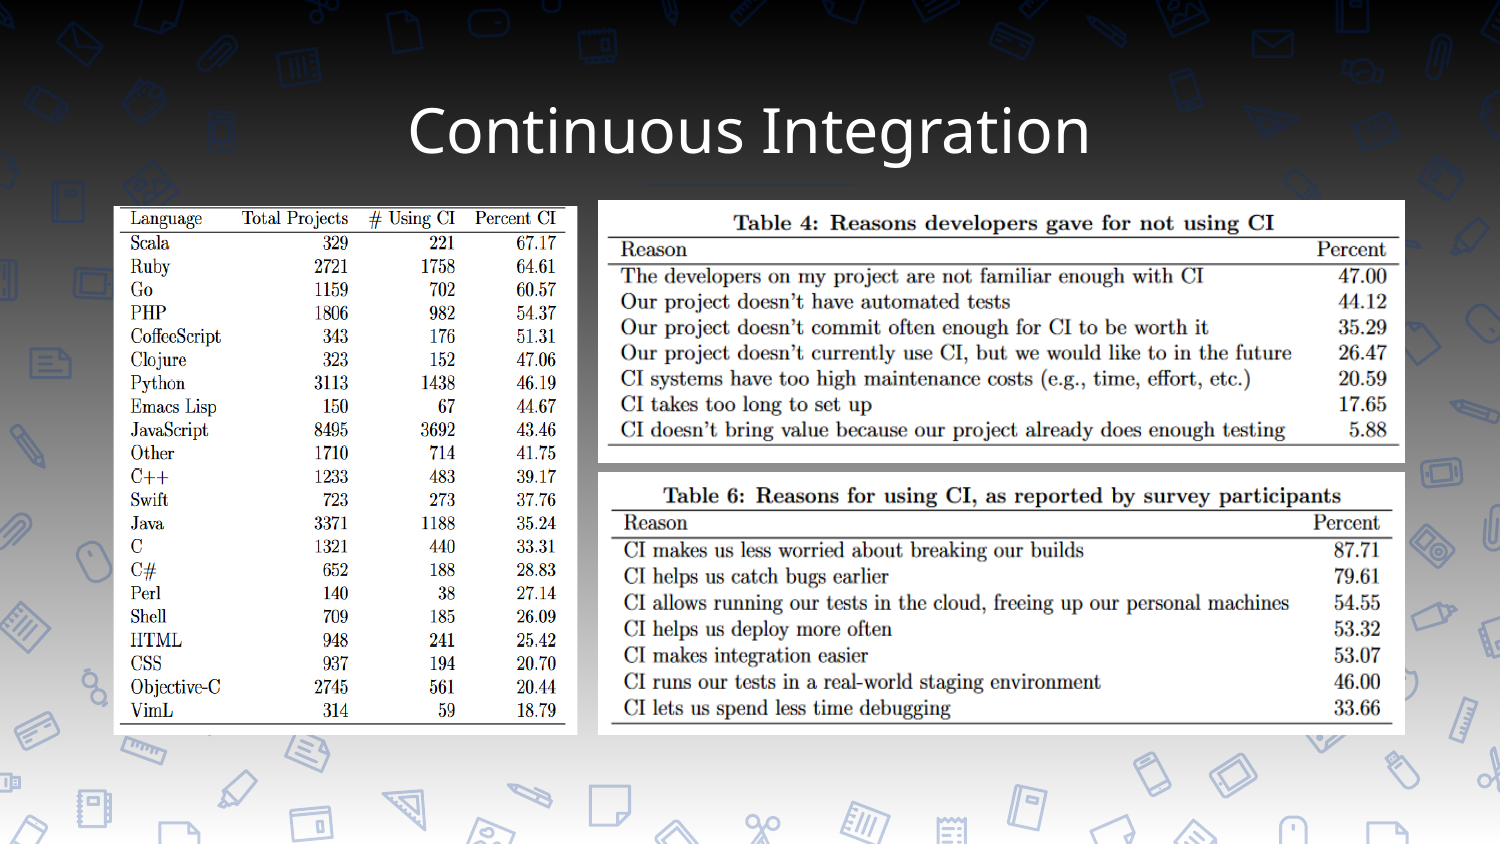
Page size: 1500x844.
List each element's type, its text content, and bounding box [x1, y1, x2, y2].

picture [598, 200, 1405, 463]
picture [598, 472, 1405, 735]
list [168, 158, 1101, 773]
picture [113, 206, 578, 735]
title Continuous Integration [182, 58, 1318, 182]
